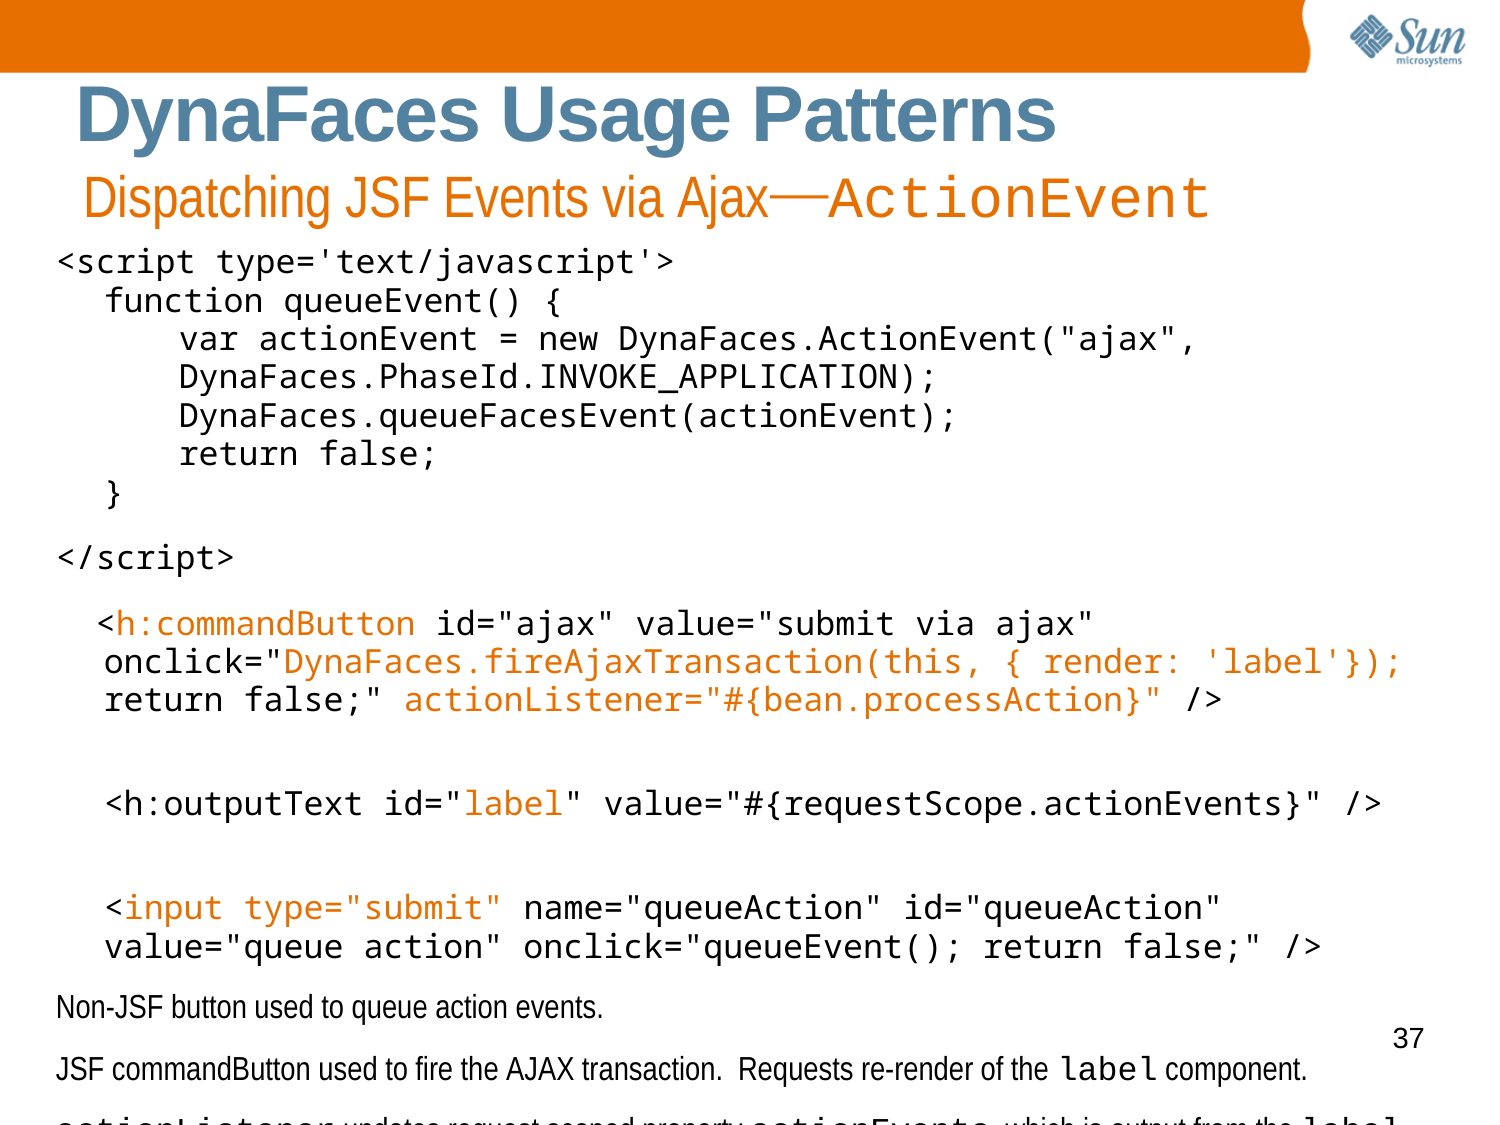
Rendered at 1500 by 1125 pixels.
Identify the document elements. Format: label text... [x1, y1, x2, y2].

title DynaFaces Usage Patterns [75, 77, 1437, 182]
picture [0, 0, 1500, 75]
list <script type='text/javascript'> function queueEvent() { var actionEvent = new DynaFaces.ActionEvent("ajax", DynaFaces.PhaseId.INVOKE_APPLICATION); DynaFaces.queueFacesEvent(actionEvent); return false; } </script> <h:commandButton id="ajax" value="submit via ajax" onclick="DynaFaces.fireAjaxTransaction(this, { render: 'label'}); return false;" actionListener="#{bean.processAction}" /> <h:outputText id="label" value="#{requestScope.actionEvents}" /> <input type="submit" name="queueAction" id="queueAction" value="queue action" onclick="queueEvent(); return false;" /> Non-JSF button used to queue action events. JSF commandButton used to fire the AJAX transaction. Requests re-render of the label component. actionListener updates request scoped property actionEvents, which is output from the label component. [36, 242, 1462, 1125]
text_box Dispatching JSF Events via Ajax⎯ActionEvent [83, 168, 1351, 238]
